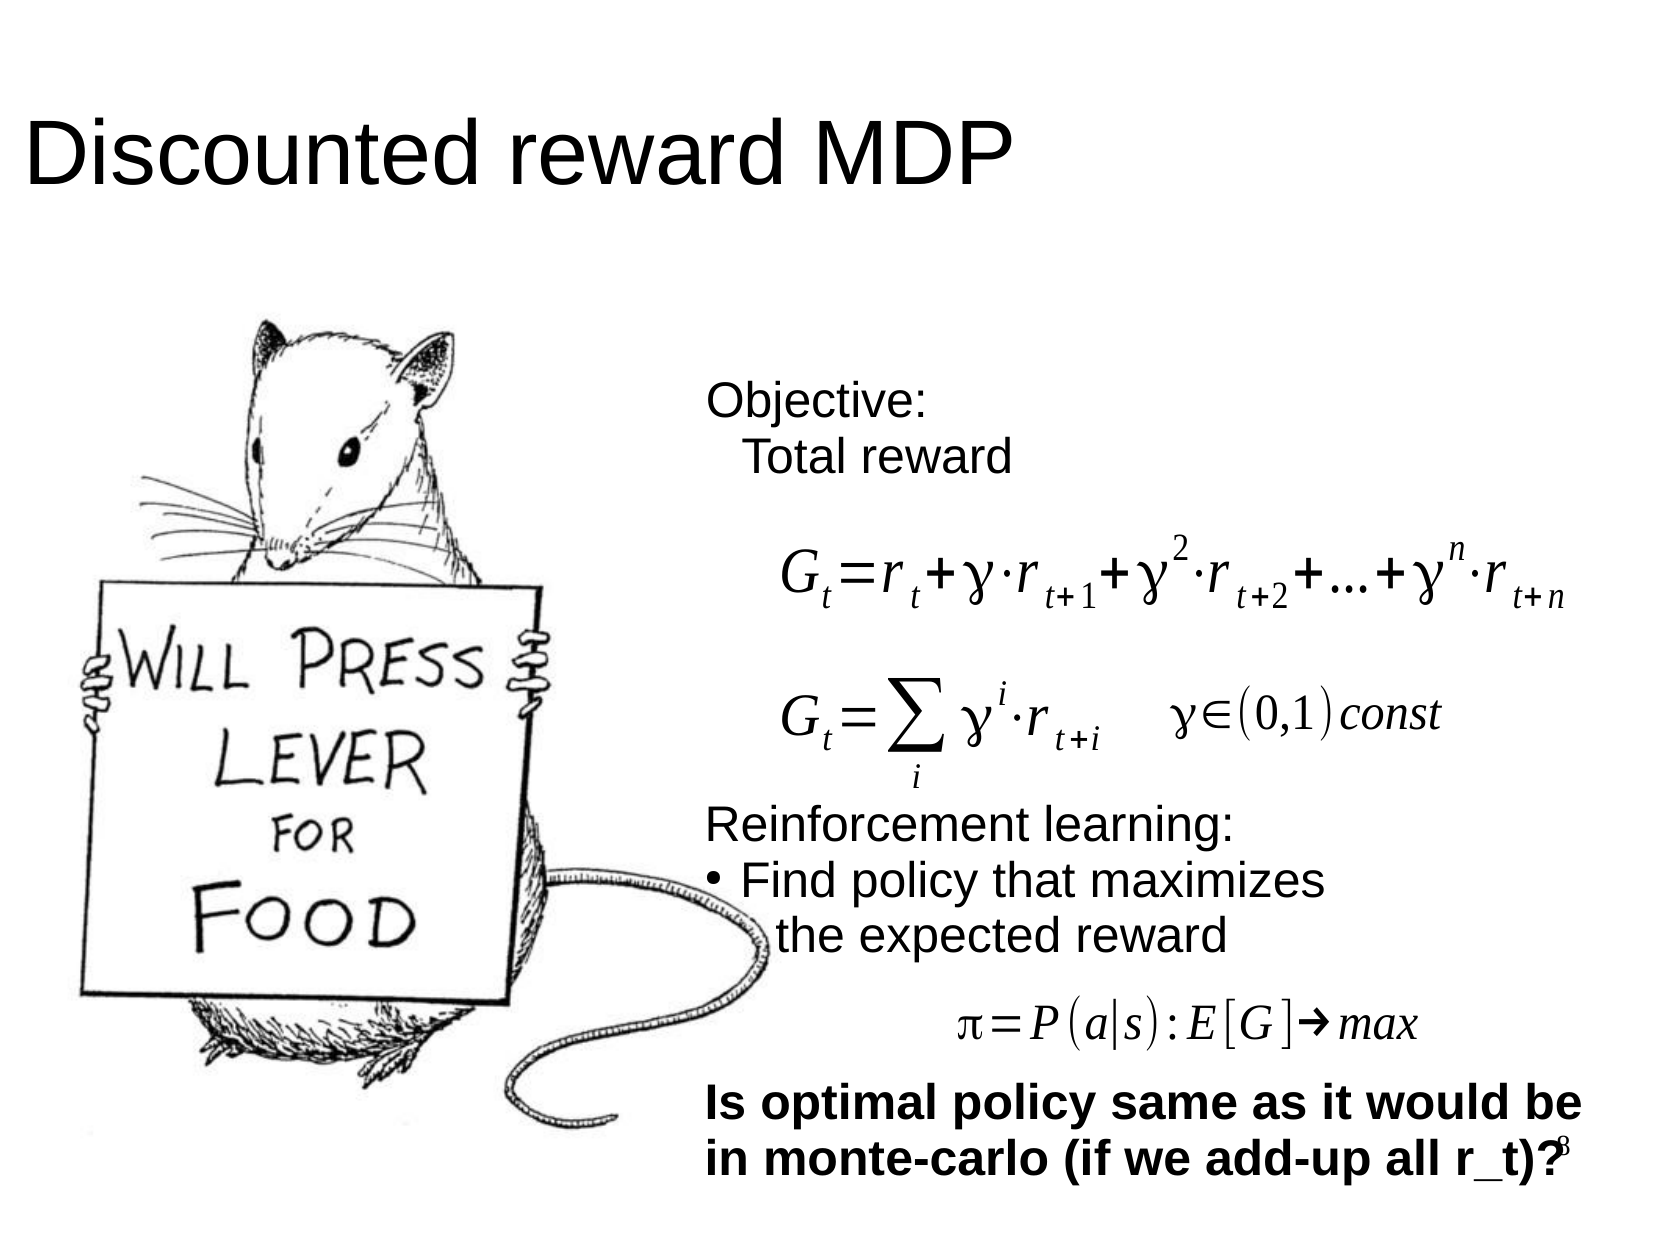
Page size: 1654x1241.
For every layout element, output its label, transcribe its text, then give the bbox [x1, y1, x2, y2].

chart [945, 991, 1432, 1053]
picture [0, 250, 791, 1241]
title Discounted reward MDP [23, 49, 1512, 257]
chart [765, 523, 1579, 616]
chart [765, 671, 1114, 796]
text_box Reinforcement learning: Find policy that maximizes the expected reward Is optimal policy same as it would be in monte-carlo (if we add-up all r_t)? [669, 793, 1654, 1241]
chart [1155, 681, 1456, 743]
text_box Objective: Total reward [670, 371, 1654, 541]
